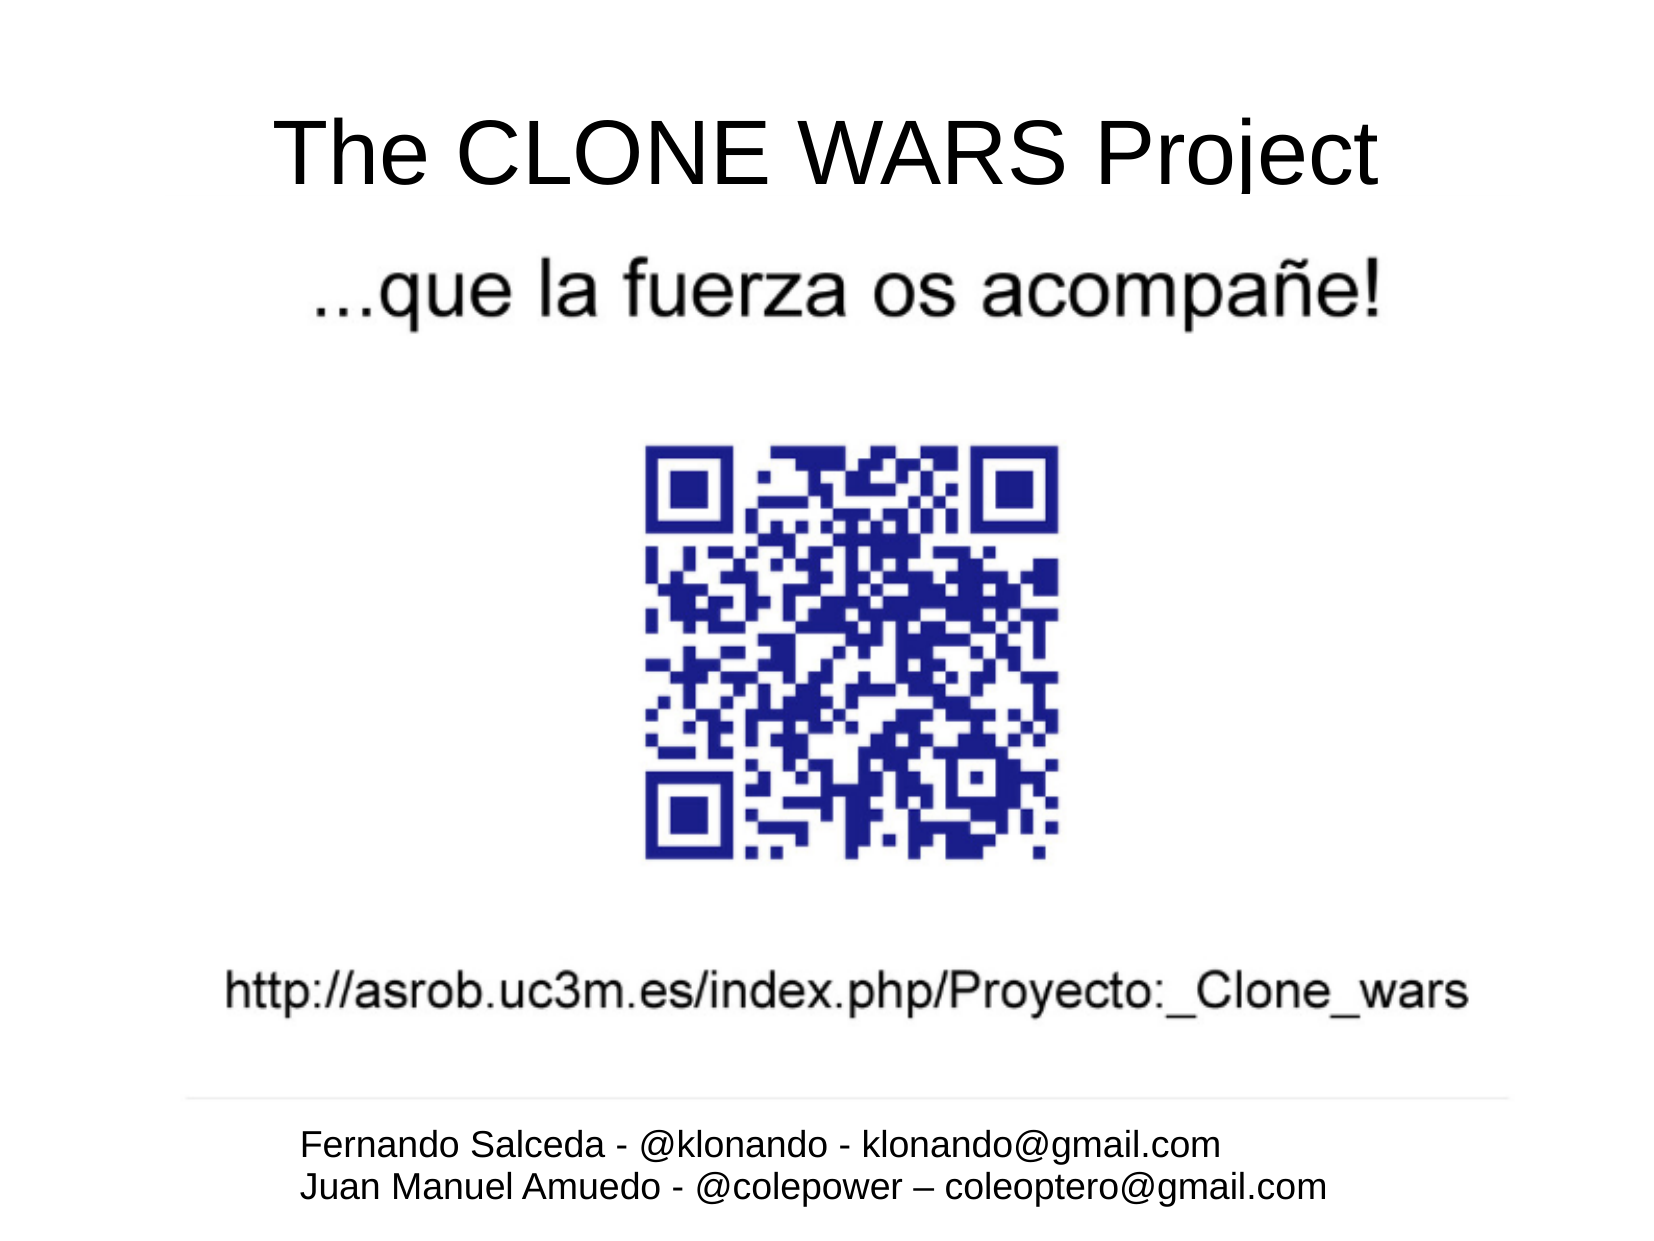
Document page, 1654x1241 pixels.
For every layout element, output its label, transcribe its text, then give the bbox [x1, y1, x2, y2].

text_box Fernando Salceda - @klonando - klonando@gmail.com Juan Manuel Amuedo - @colepower – coleoptero@gmail.com [285, 1116, 1343, 1216]
picture [165, 194, 1521, 1104]
title The CLONE WARS Project [82, 49, 1571, 257]
